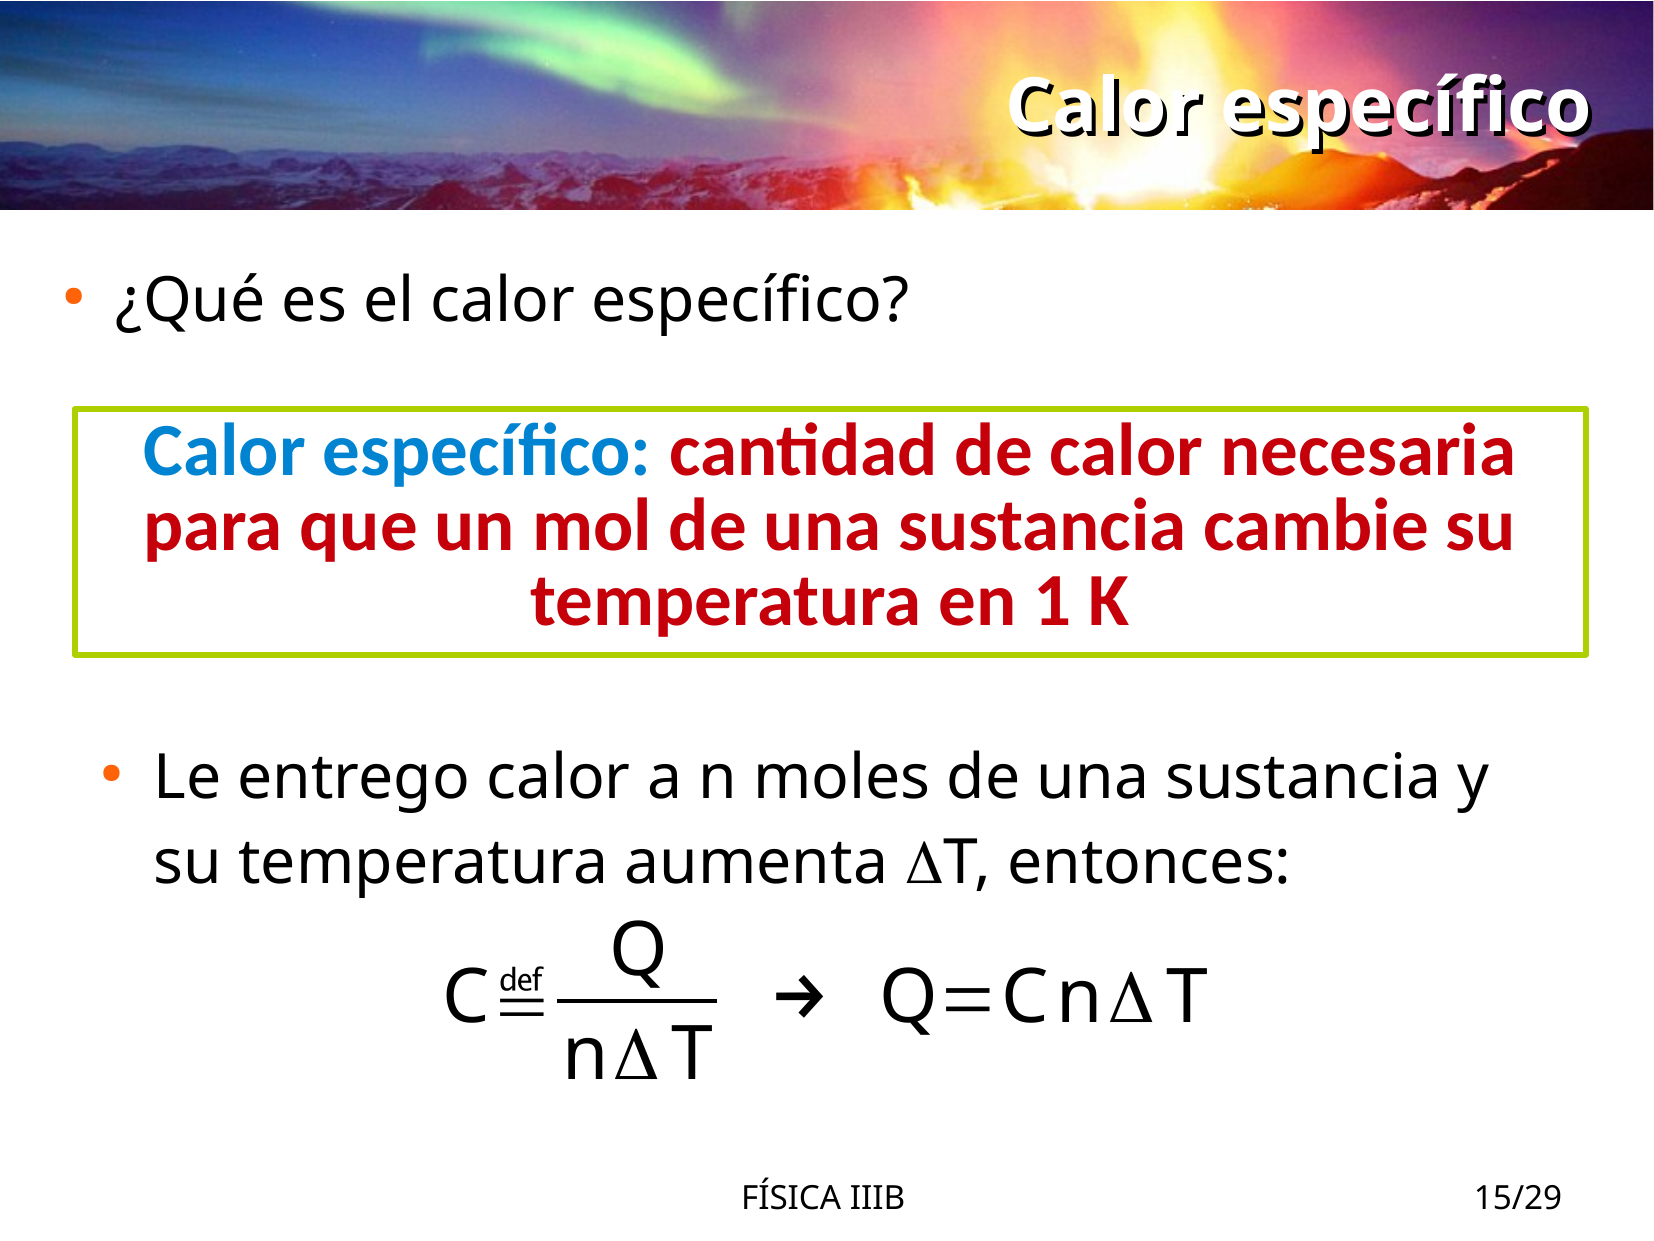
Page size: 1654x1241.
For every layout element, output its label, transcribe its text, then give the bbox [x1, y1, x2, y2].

picture [0, 1, 1654, 210]
list Le entrego calor a n moles de una sustancia y su temperatura aumenta DT, entonces: [82, 732, 1571, 1162]
chart [436, 903, 1216, 1098]
text_box Calor específico: cantidad de calor necesaria para que un mol de una sustancia cambie su temperatura en 1 K [75, 408, 1586, 655]
title Calor específico [45, 15, 1606, 191]
list ¿Qué es el calor específico? [45, 255, 1606, 1156]
